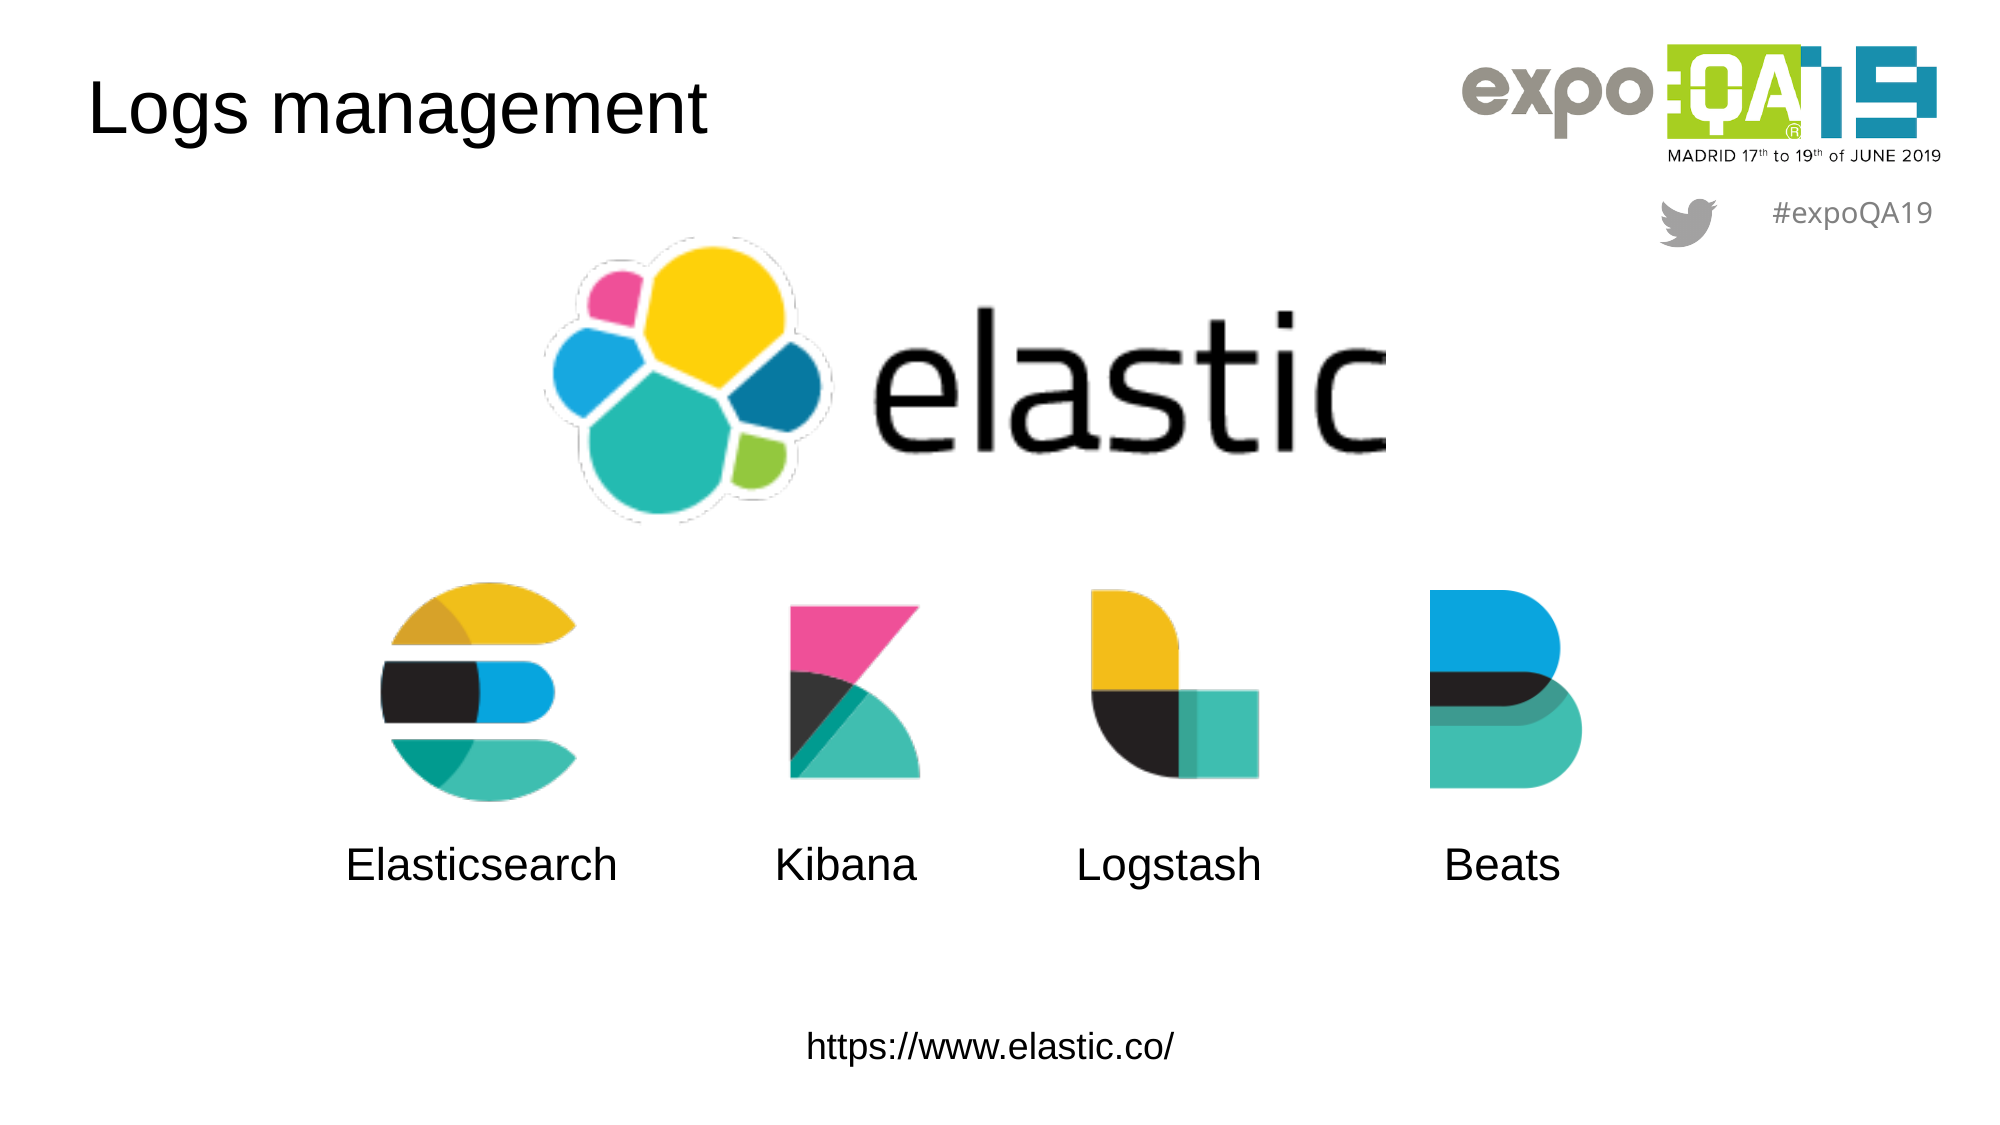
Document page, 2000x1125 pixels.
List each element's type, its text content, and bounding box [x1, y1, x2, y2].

picture [1659, 193, 1718, 253]
text_box Elasticsearch [330, 831, 657, 912]
title Logs management [72, 54, 1277, 164]
text_box https://www.elastic.co/ [791, 1017, 1217, 1078]
picture [1039, 548, 1312, 821]
picture [543, 236, 1386, 526]
text_box Beats [1429, 831, 1577, 912]
picture [1430, 590, 1583, 800]
text_box Kibana [759, 831, 949, 912]
text_box Logstash [1061, 831, 1296, 912]
picture [354, 556, 626, 829]
picture [720, 556, 993, 829]
picture [1429, 37, 1948, 165]
